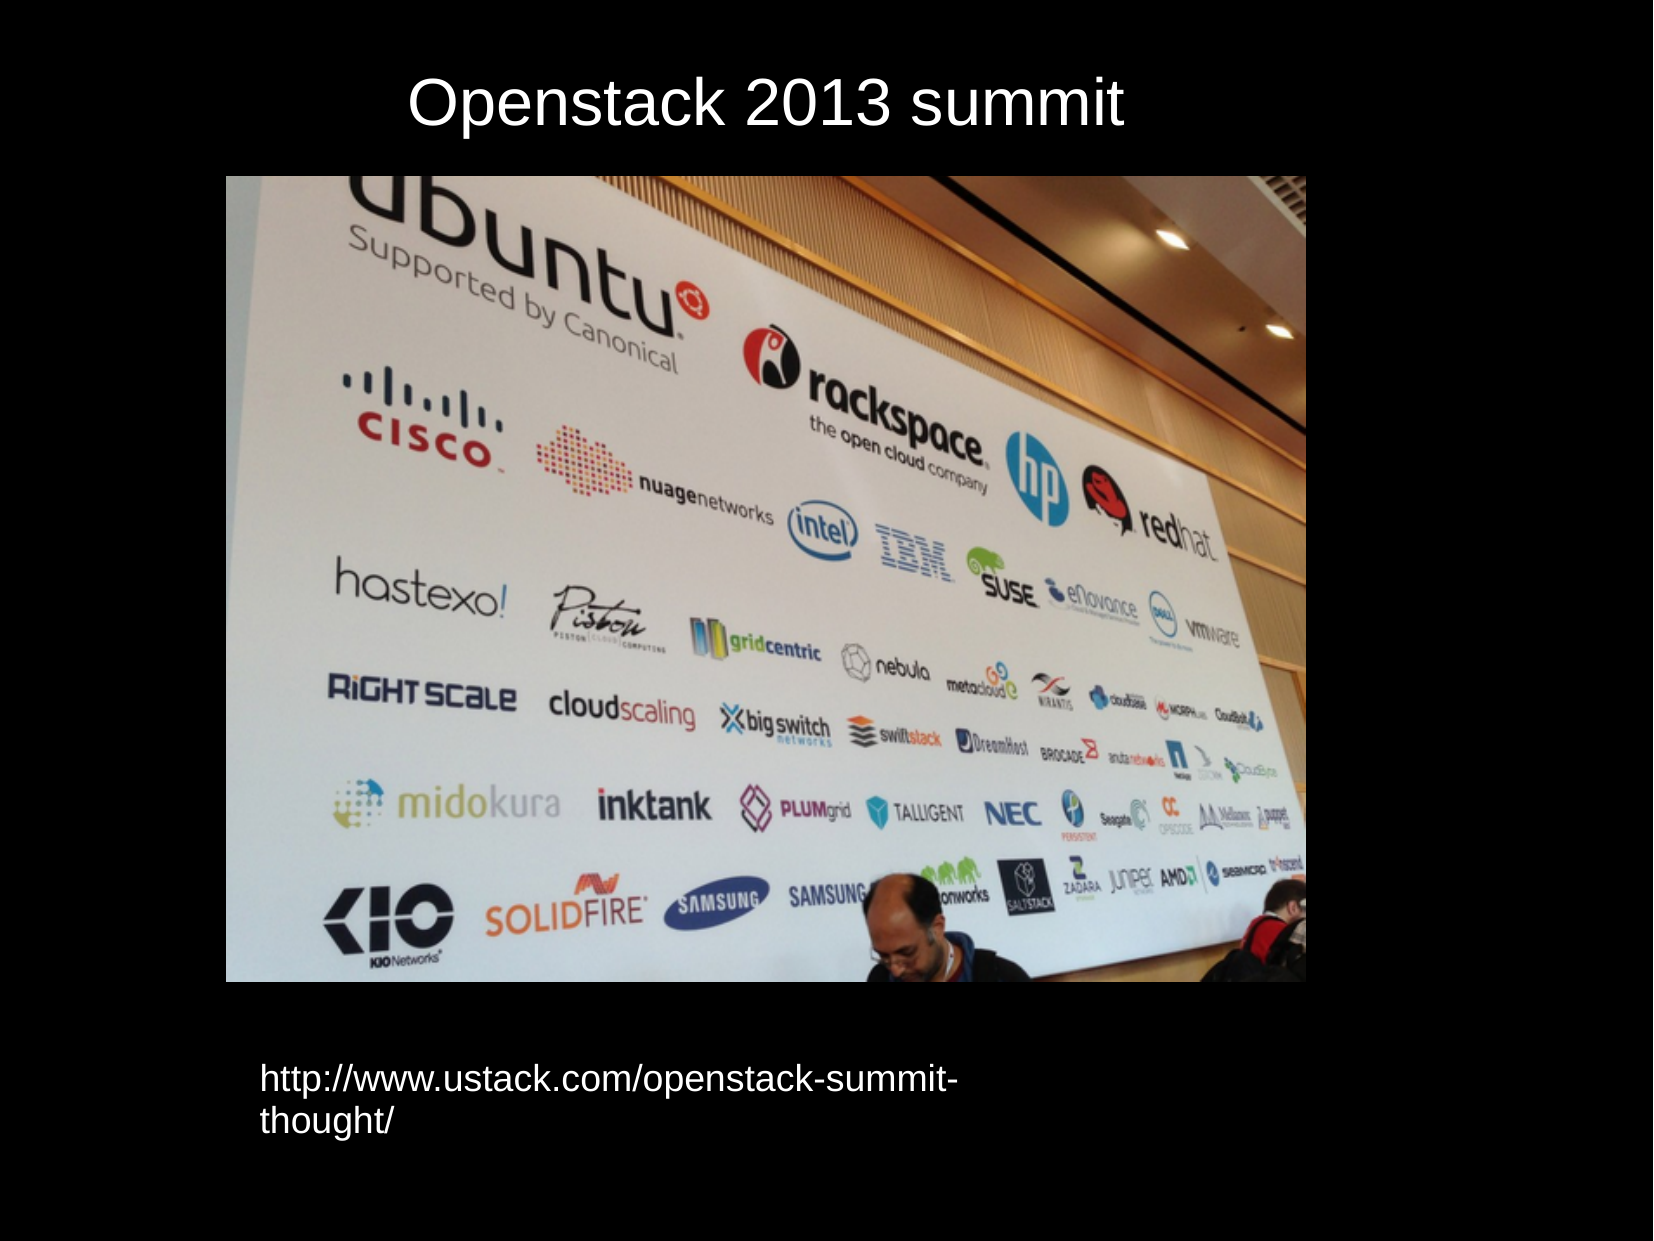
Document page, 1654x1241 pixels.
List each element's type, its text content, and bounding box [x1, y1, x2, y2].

text_box http://www.ustack.com/openstack-summit-thought/ [244, 1050, 1108, 1107]
text_box Openstack 2013 summit [392, 57, 1313, 148]
picture [226, 176, 1306, 982]
